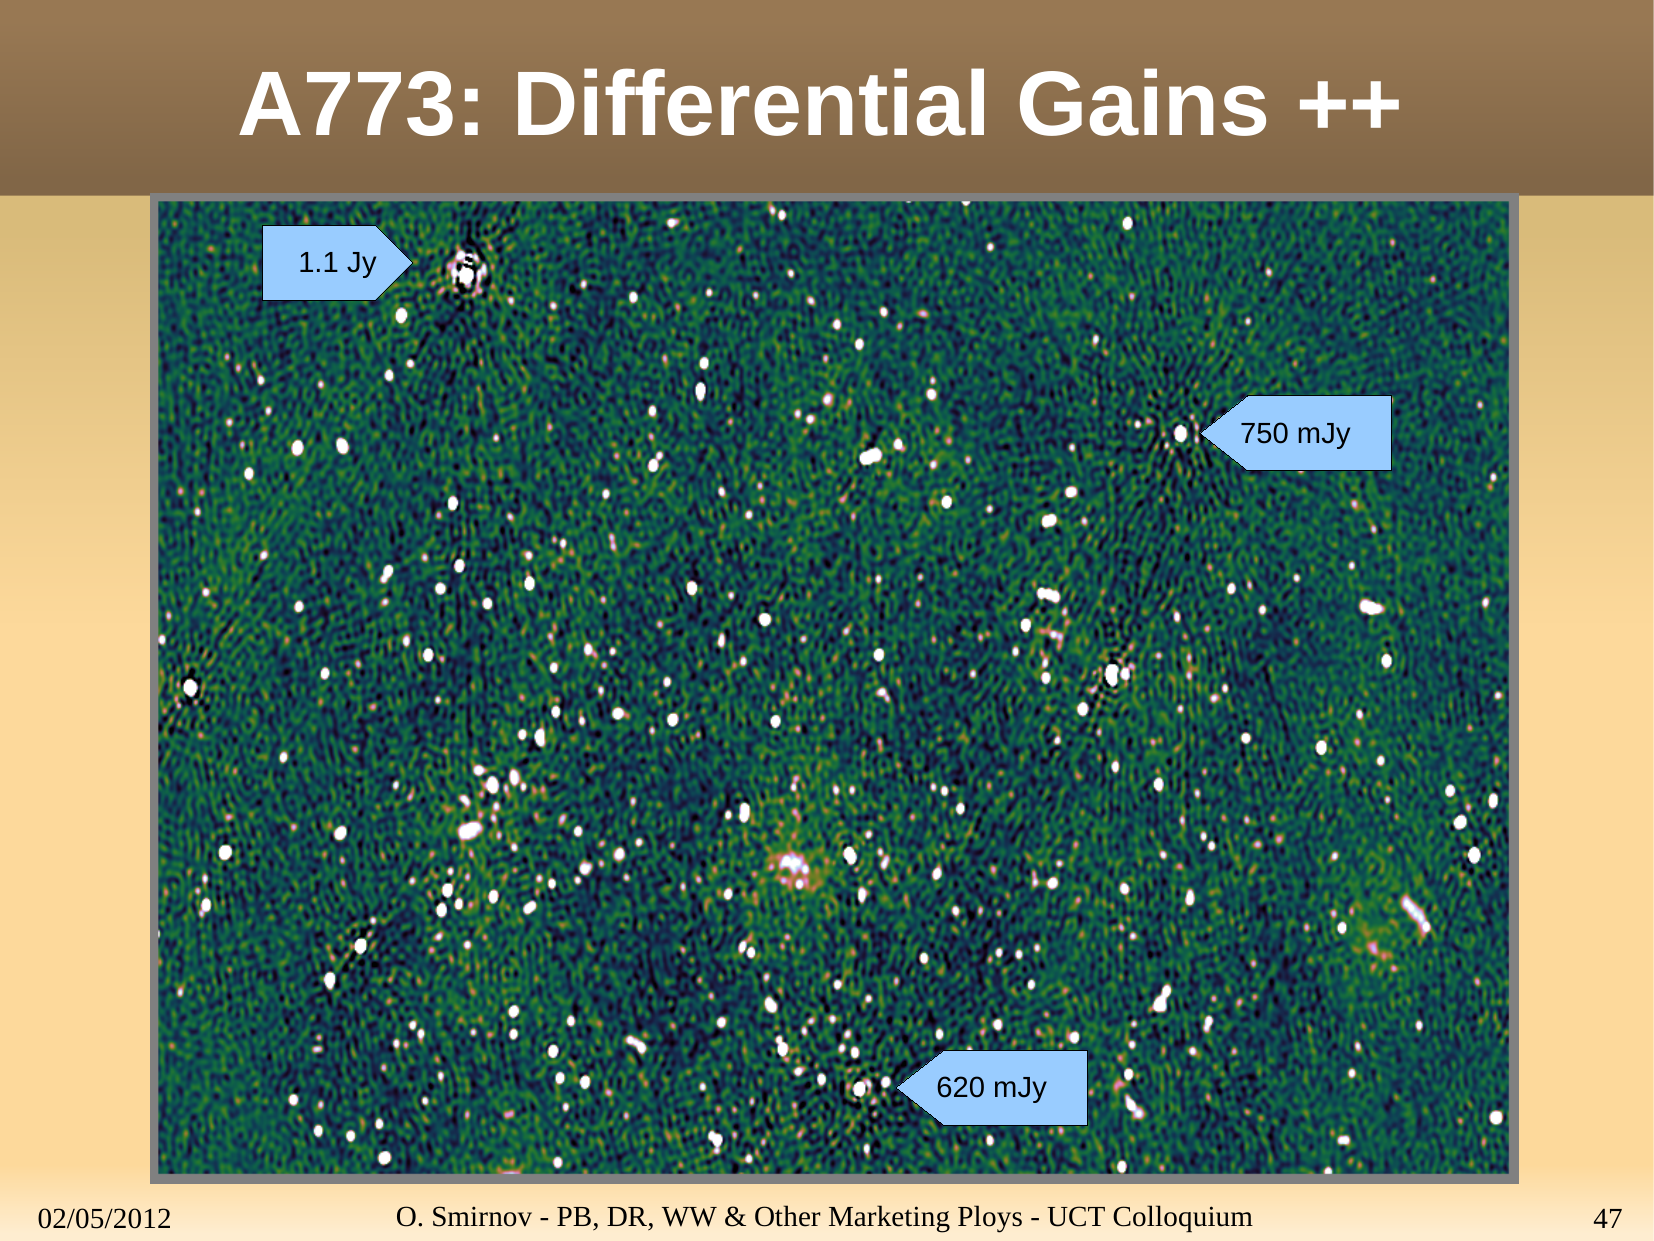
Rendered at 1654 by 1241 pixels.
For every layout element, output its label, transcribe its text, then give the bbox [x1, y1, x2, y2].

picture [0, 0, 1654, 1241]
text_box 620 mJy [896, 1050, 1088, 1126]
text_box 750 mJy [1199, 395, 1392, 471]
text_box 1.1 Jy [262, 225, 413, 301]
title A773: Differential Gains ++ [76, 0, 1565, 208]
